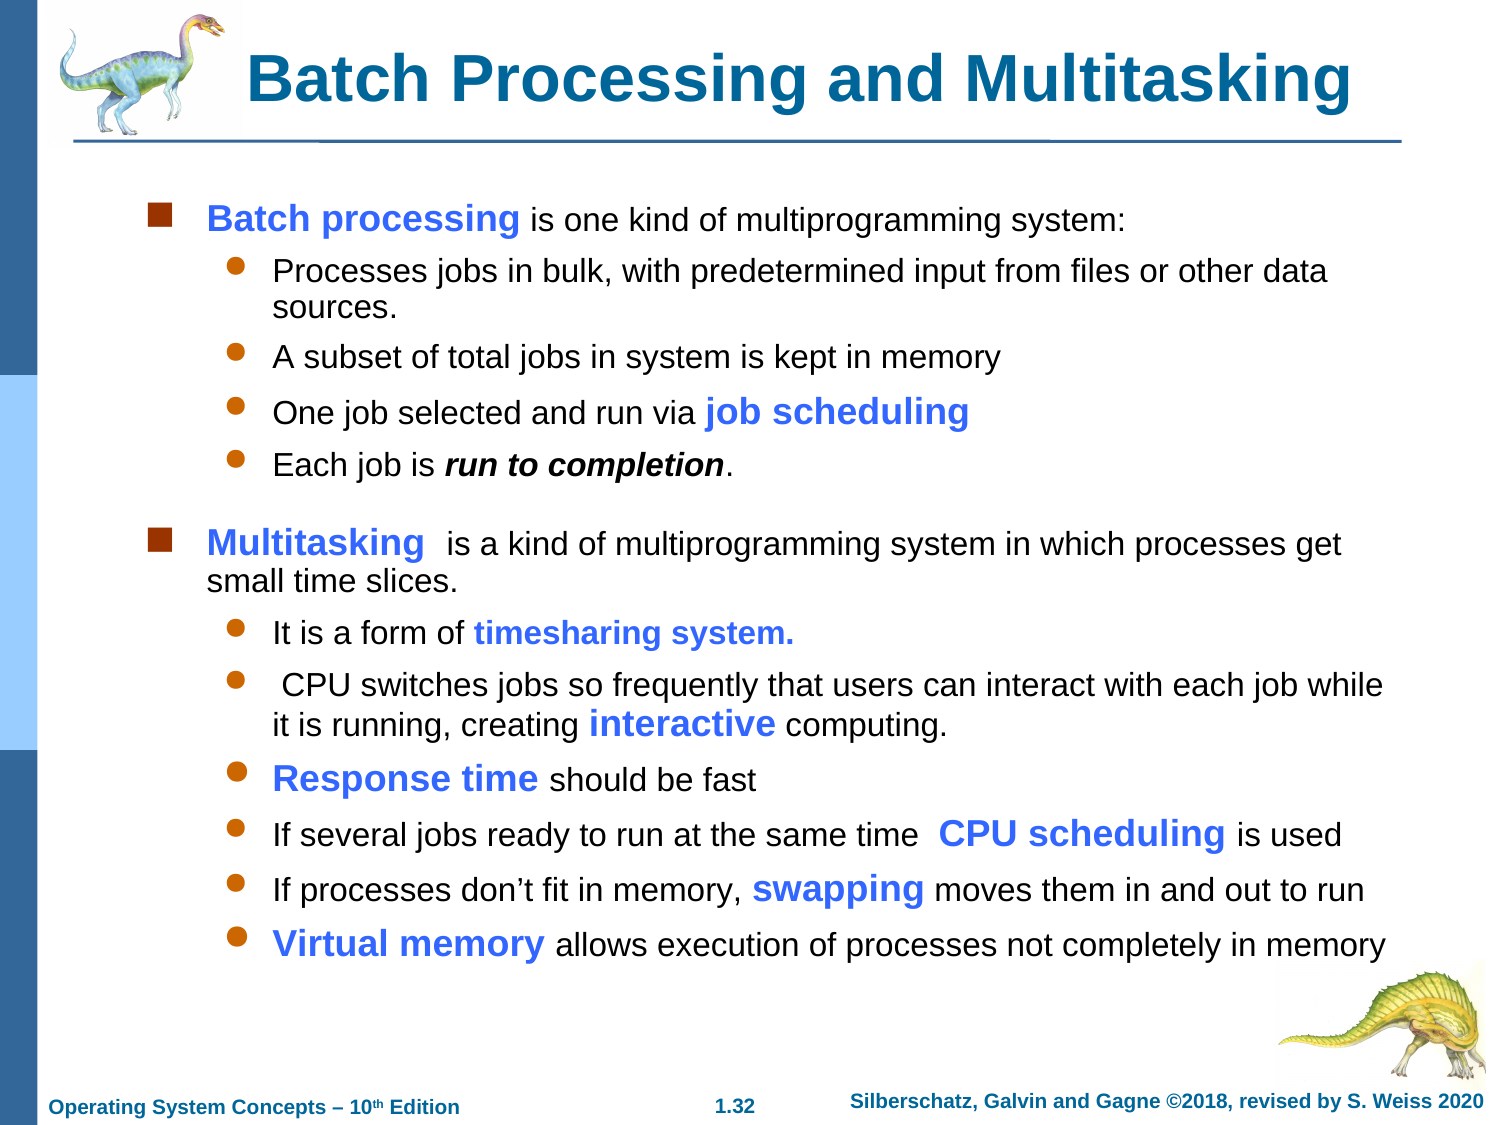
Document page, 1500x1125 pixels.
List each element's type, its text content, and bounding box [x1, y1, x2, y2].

picture [46, 0, 243, 149]
text_box Batch processing is one kind of multiprogramming system: Processes jobs in bulk, with predetermined input from files or other data sources. A subset of total jobs in system is kept in memory One job selected and run via job scheduling Each job is run to completion. Multitasking is a kind of multiprogramming system in which processes get small time slices. It is a form of timesharing system. CPU switches jobs so frequently that users can interact with each job while it is running, creating interactive computing. Response time should be fast If several jobs ready to run at the same time CPU scheduling is used If processes don’t fit in memory, swapping moves them in and out to run Virtual memory allows execution of processes not completely in memory [135, 136, 1421, 1034]
picture [1275, 959, 1486, 1090]
text_box Batch Processing and Multitasking [175, 27, 1426, 122]
